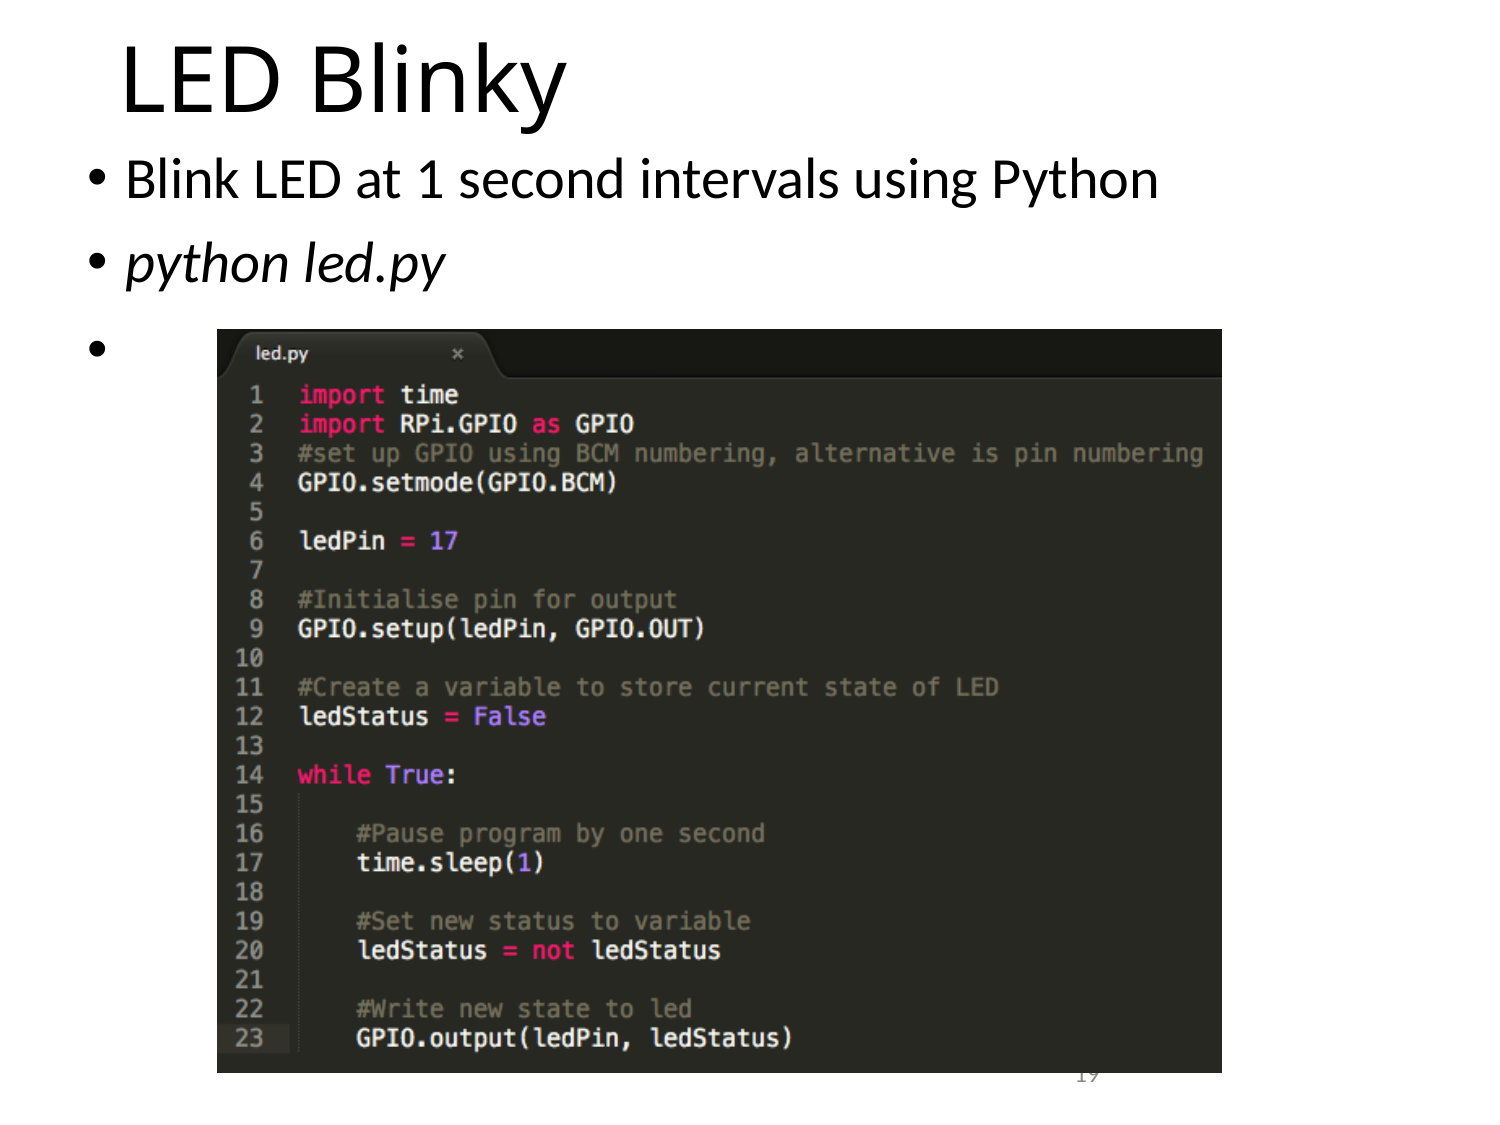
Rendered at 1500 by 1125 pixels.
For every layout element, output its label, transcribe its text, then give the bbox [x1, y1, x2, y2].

title LED Blinky [103, 12, 1397, 153]
picture [217, 329, 1222, 1073]
text_box 19 [1059, 1042, 1397, 1103]
list Blink LED at 1 second intervals using Python python led.py [72, 140, 1367, 855]
